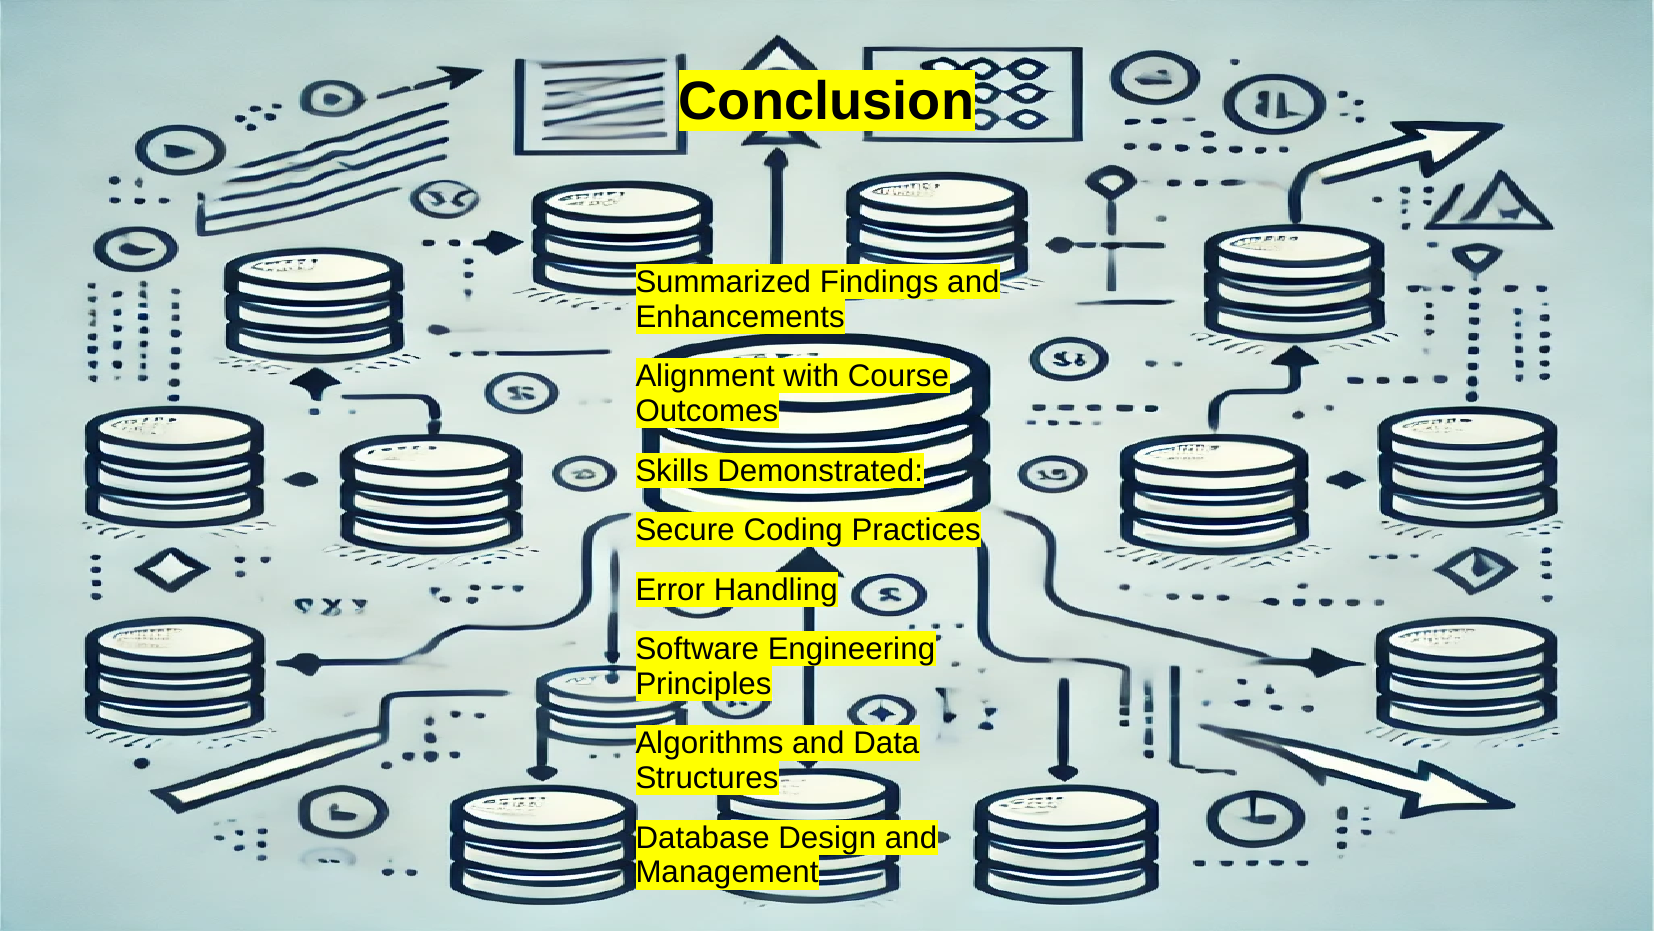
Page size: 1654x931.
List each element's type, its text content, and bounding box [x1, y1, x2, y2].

text_box [4, 0, 301, 296]
title Conclusion [301, 37, 1571, 193]
picture [0, 0, 1654, 931]
text_box Summarized Findings and Enhancements Alignment with Course Outcomes Skills Demonstrated: Secure Coding Practices Error Handling Software Engineering Principles Algorithms and Data Structures Database Design and Management [620, 256, 1036, 931]
